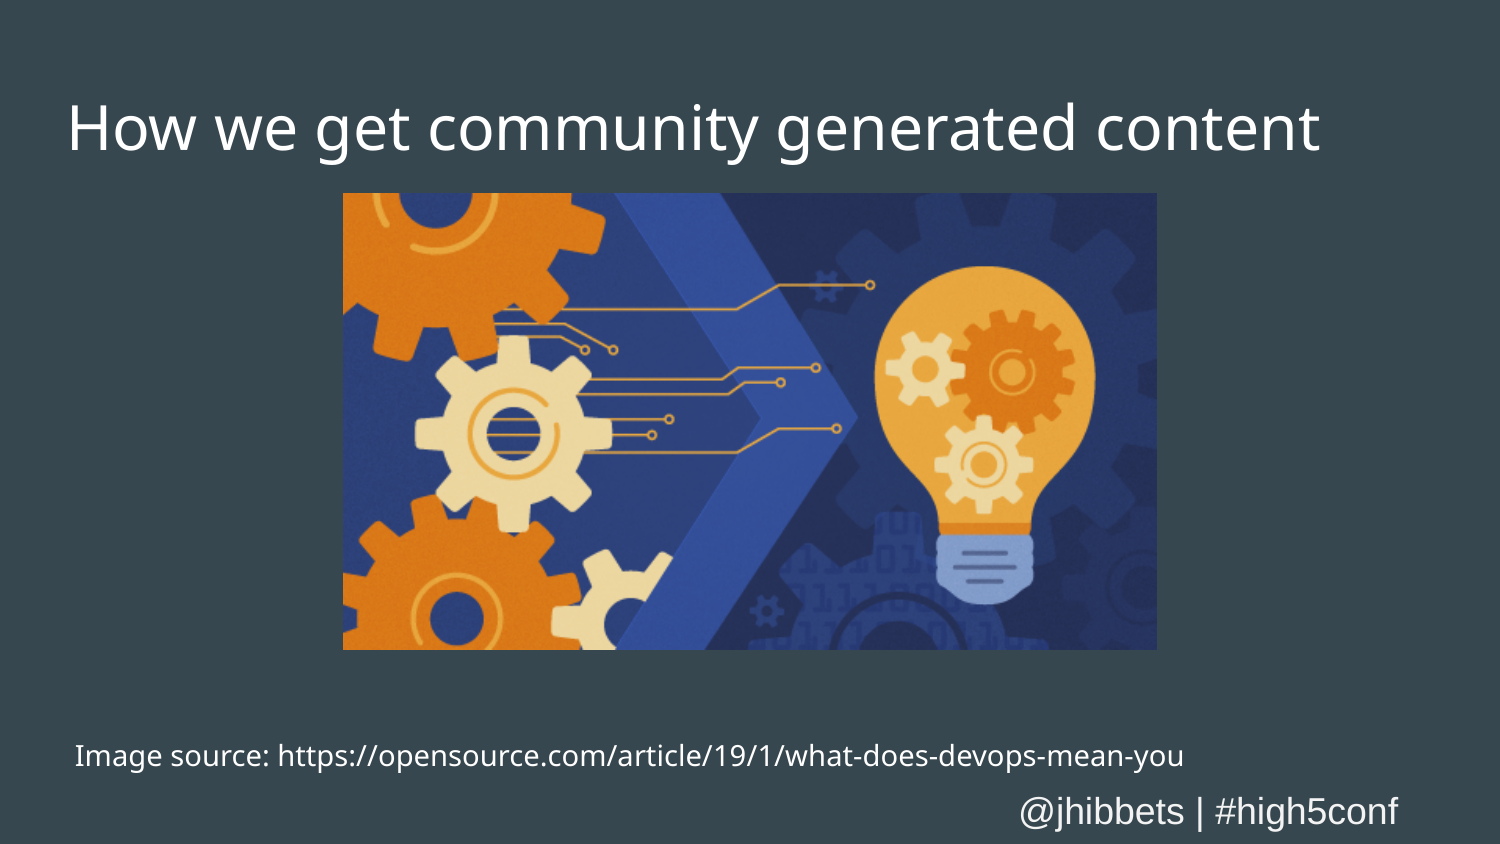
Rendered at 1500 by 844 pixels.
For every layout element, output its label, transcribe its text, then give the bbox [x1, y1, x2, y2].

picture [343, 193, 1157, 650]
title How we get community generated content [51, 72, 1449, 167]
text_box Image source: https://opensource.com/article/19/1/what-does-devops-mean-you [59, 722, 1360, 769]
